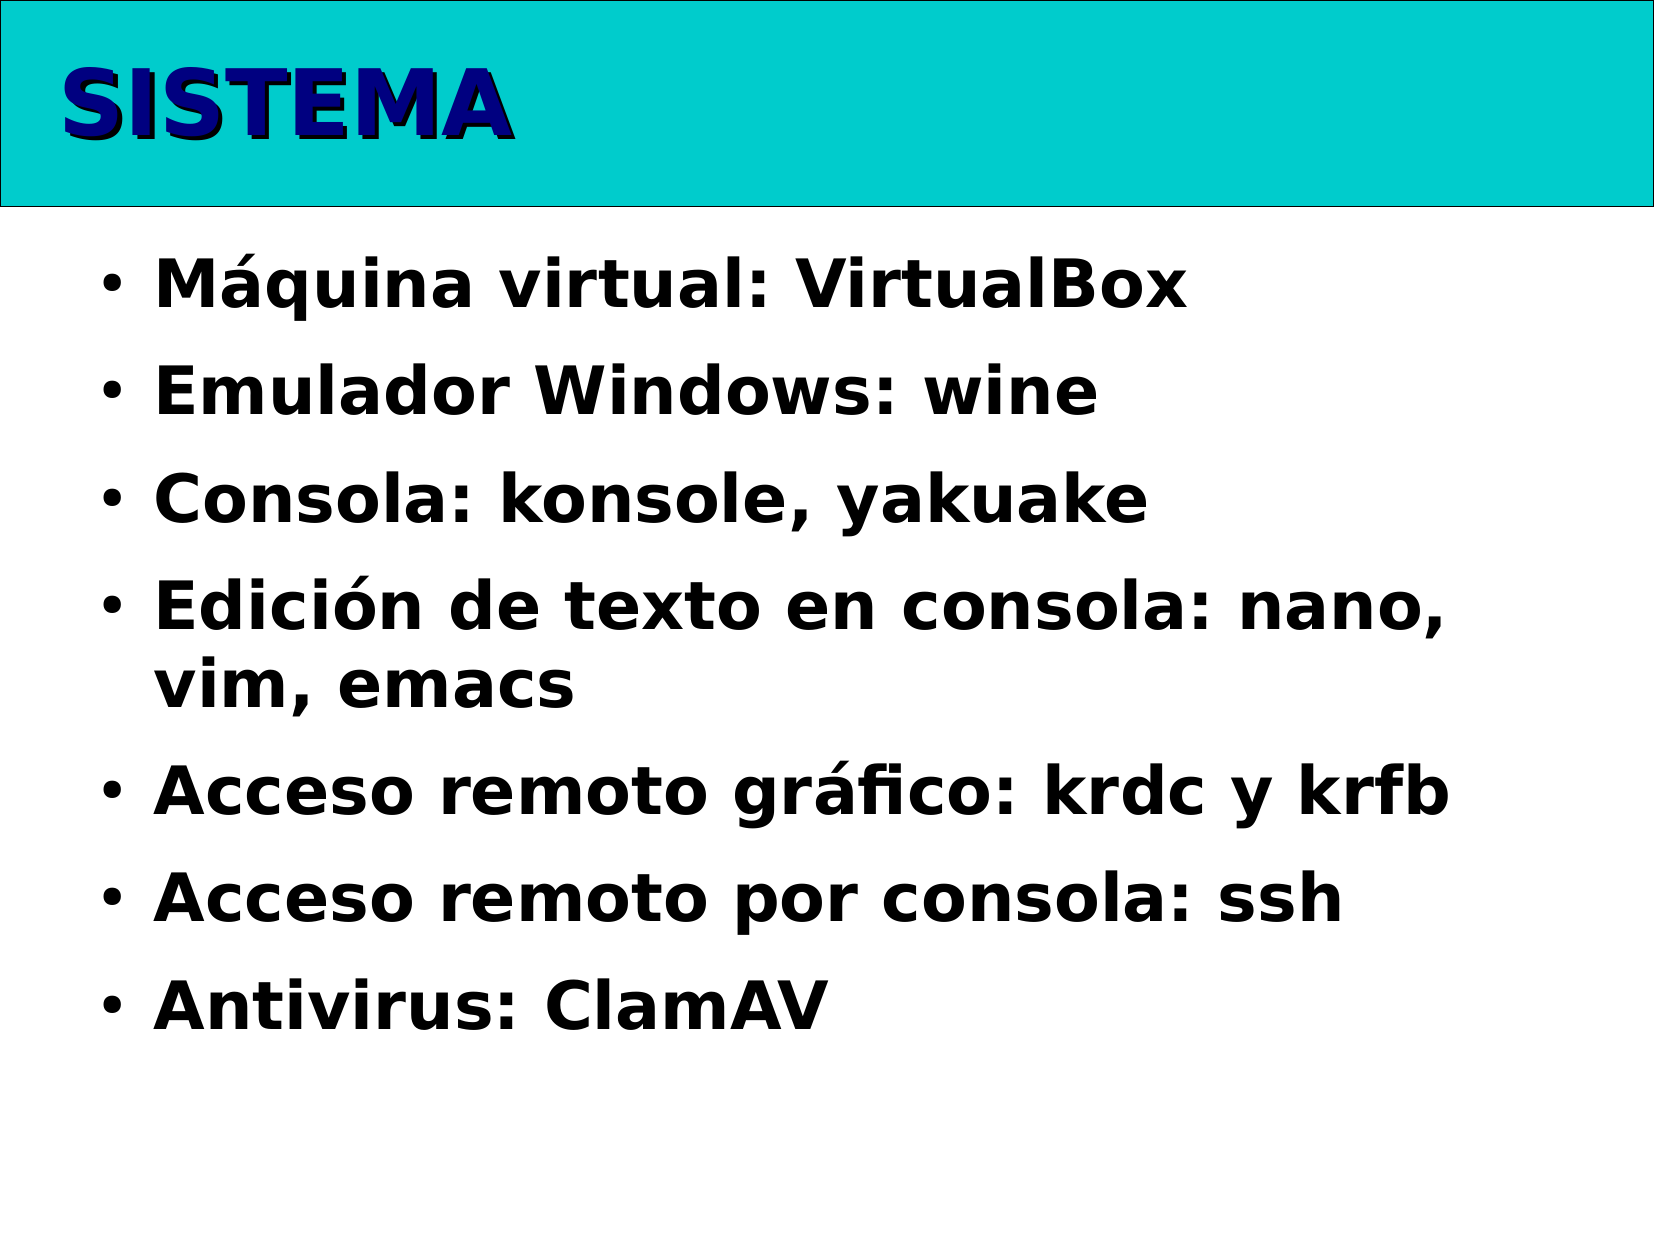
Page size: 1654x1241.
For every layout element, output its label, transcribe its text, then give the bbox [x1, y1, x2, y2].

title SISTEMA [59, 22, 1654, 185]
list Máquina virtual: VirtualBox Emulador Windows: wine Consola: konsole, yakuake Edición de texto en consola: nano, vim, emacs Acceso remoto gráfico: krdc y krfb Acceso remoto por consola: ssh Antivirus: ClamAV [82, 245, 1571, 1094]
